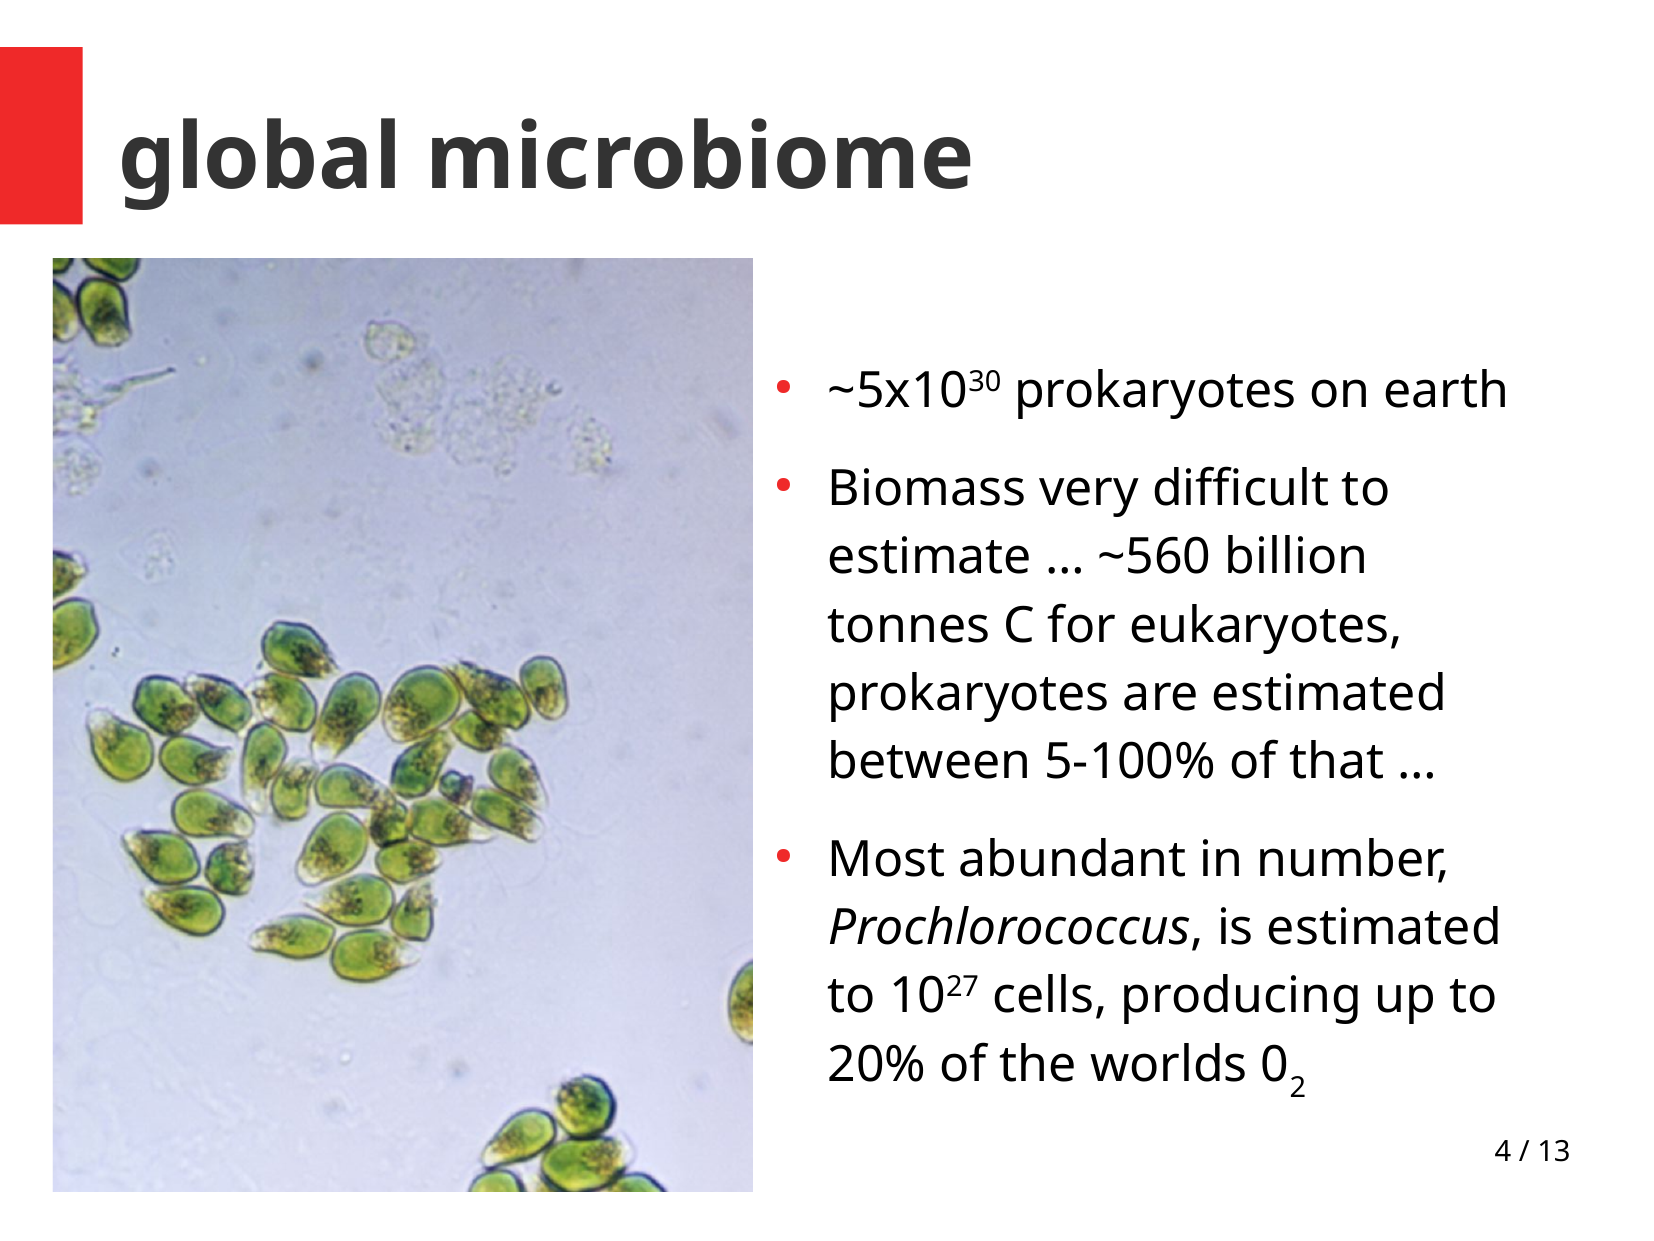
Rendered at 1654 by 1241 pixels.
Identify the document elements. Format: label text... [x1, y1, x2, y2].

title global microbiome [118, 49, 1571, 257]
text_box [753, 354, 1536, 1074]
picture [52, 257, 753, 1192]
